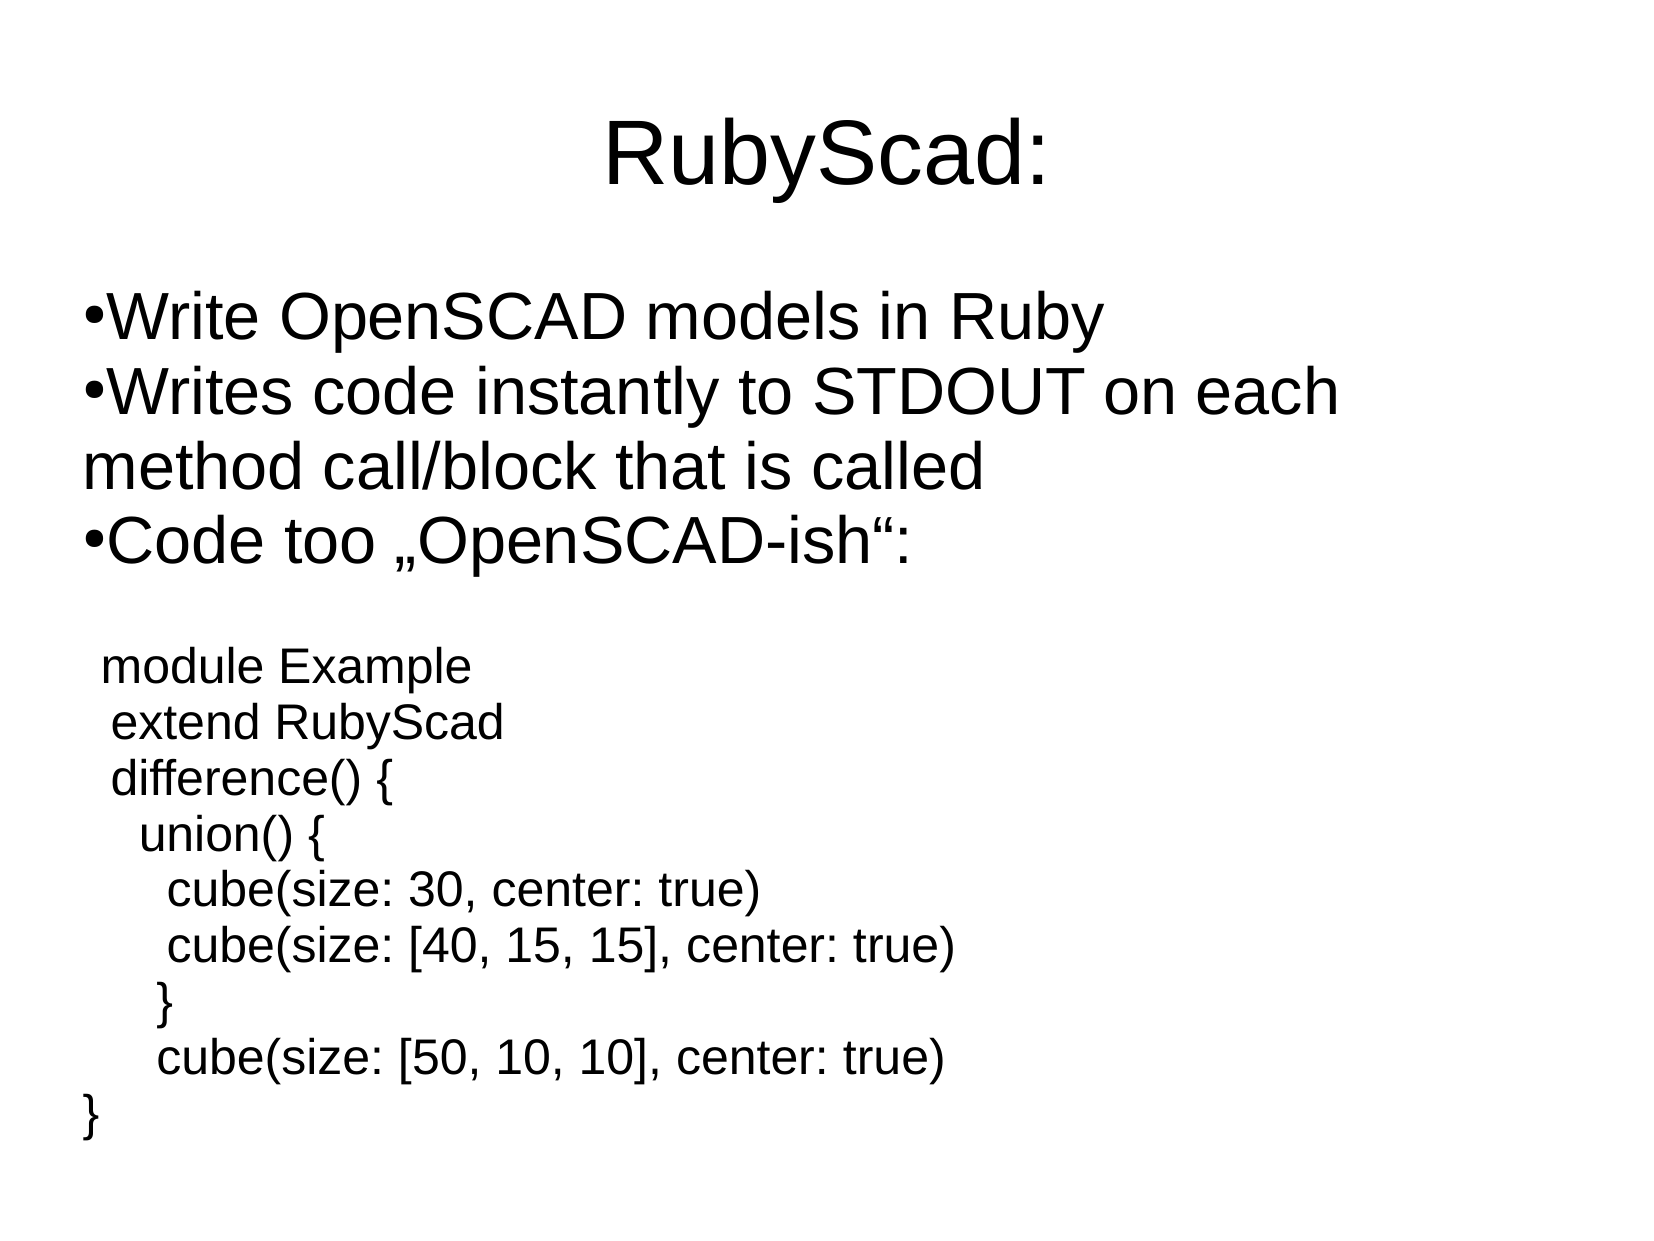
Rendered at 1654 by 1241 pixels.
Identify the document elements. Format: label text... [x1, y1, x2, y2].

subtitle Write OpenSCAD models in Ruby Writes code instantly to STDOUT on each method call/block that is called Code too „OpenSCAD-ish“: module Example extend RubyScad difference() { union() { cube(size: 30, center: true) cube(size: [40, 15, 15], center: true) } cube(size: [50, 10, 10], center: true) } [82, 279, 1571, 1141]
title RubyScad: [82, 49, 1571, 257]
